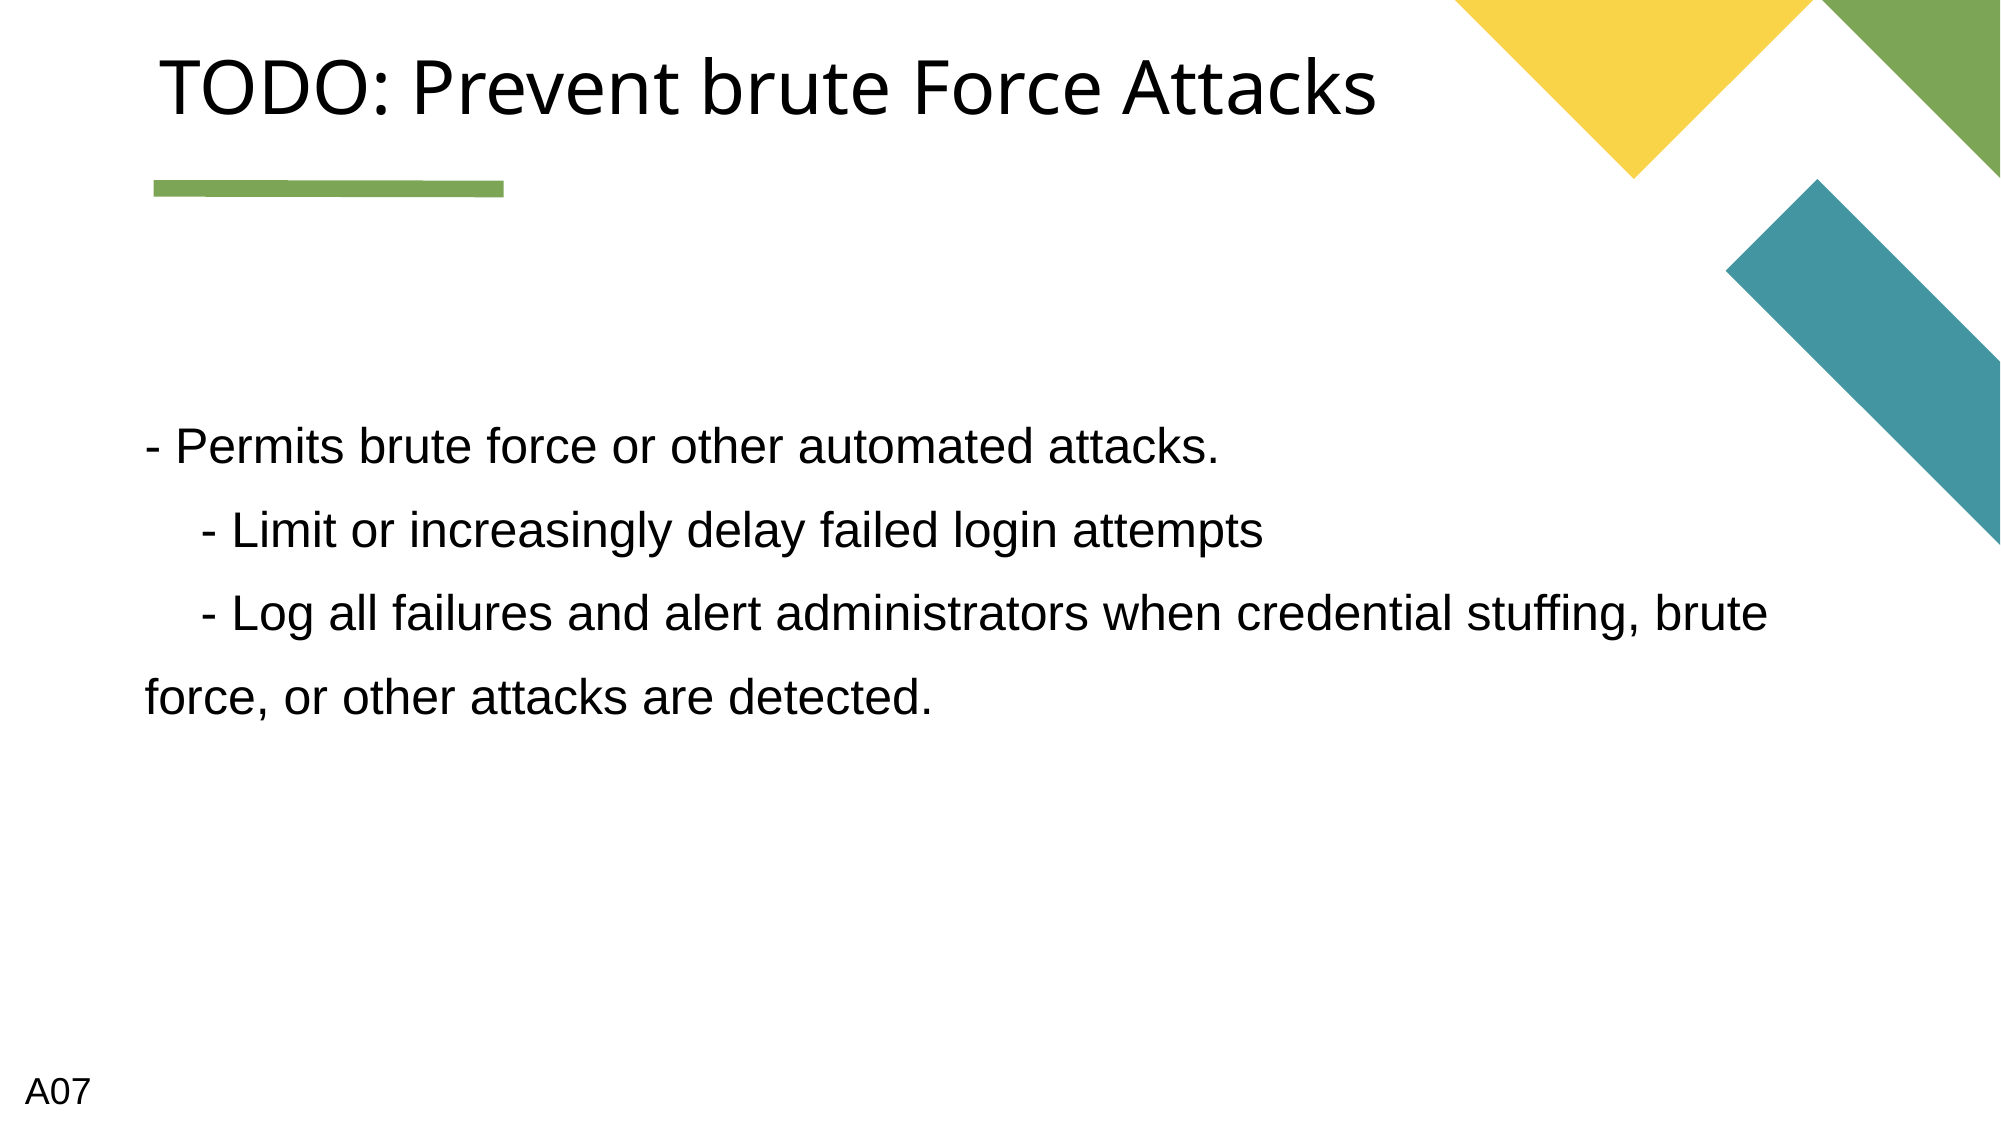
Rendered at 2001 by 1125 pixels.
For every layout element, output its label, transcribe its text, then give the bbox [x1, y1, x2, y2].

text_box A07 [10, 1062, 107, 1120]
text_box - Permits brute force or other automated attacks. - Limit or increasingly delay failed login attempts - Log all failures and alert administrators when credential stuffing, brute force, or other attacks are detected. [129, 382, 1827, 733]
title TODO: Prevent brute Force Attacks [153, 0, 1619, 173]
